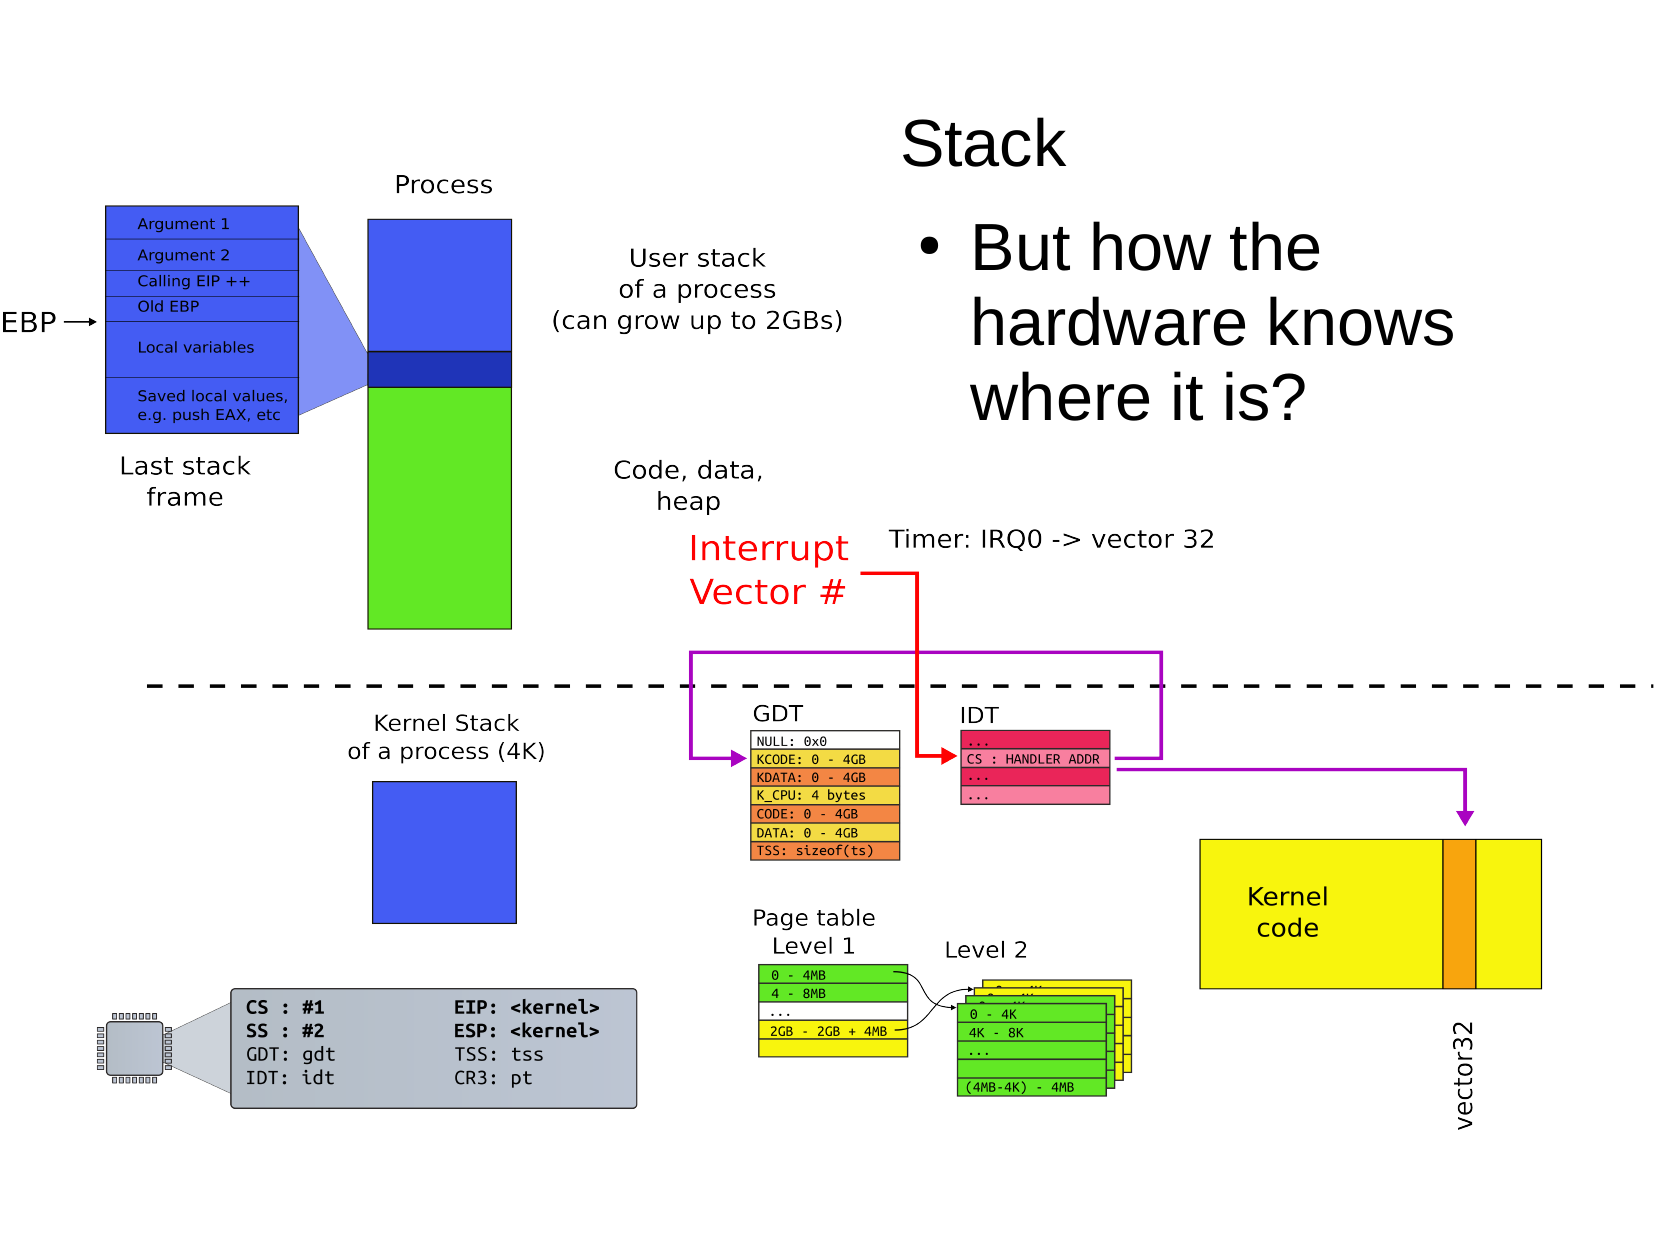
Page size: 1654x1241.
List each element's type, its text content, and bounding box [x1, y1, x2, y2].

picture [3, 175, 1654, 1130]
list Stack But how the hardware knows where it is? [900, 105, 1576, 175]
